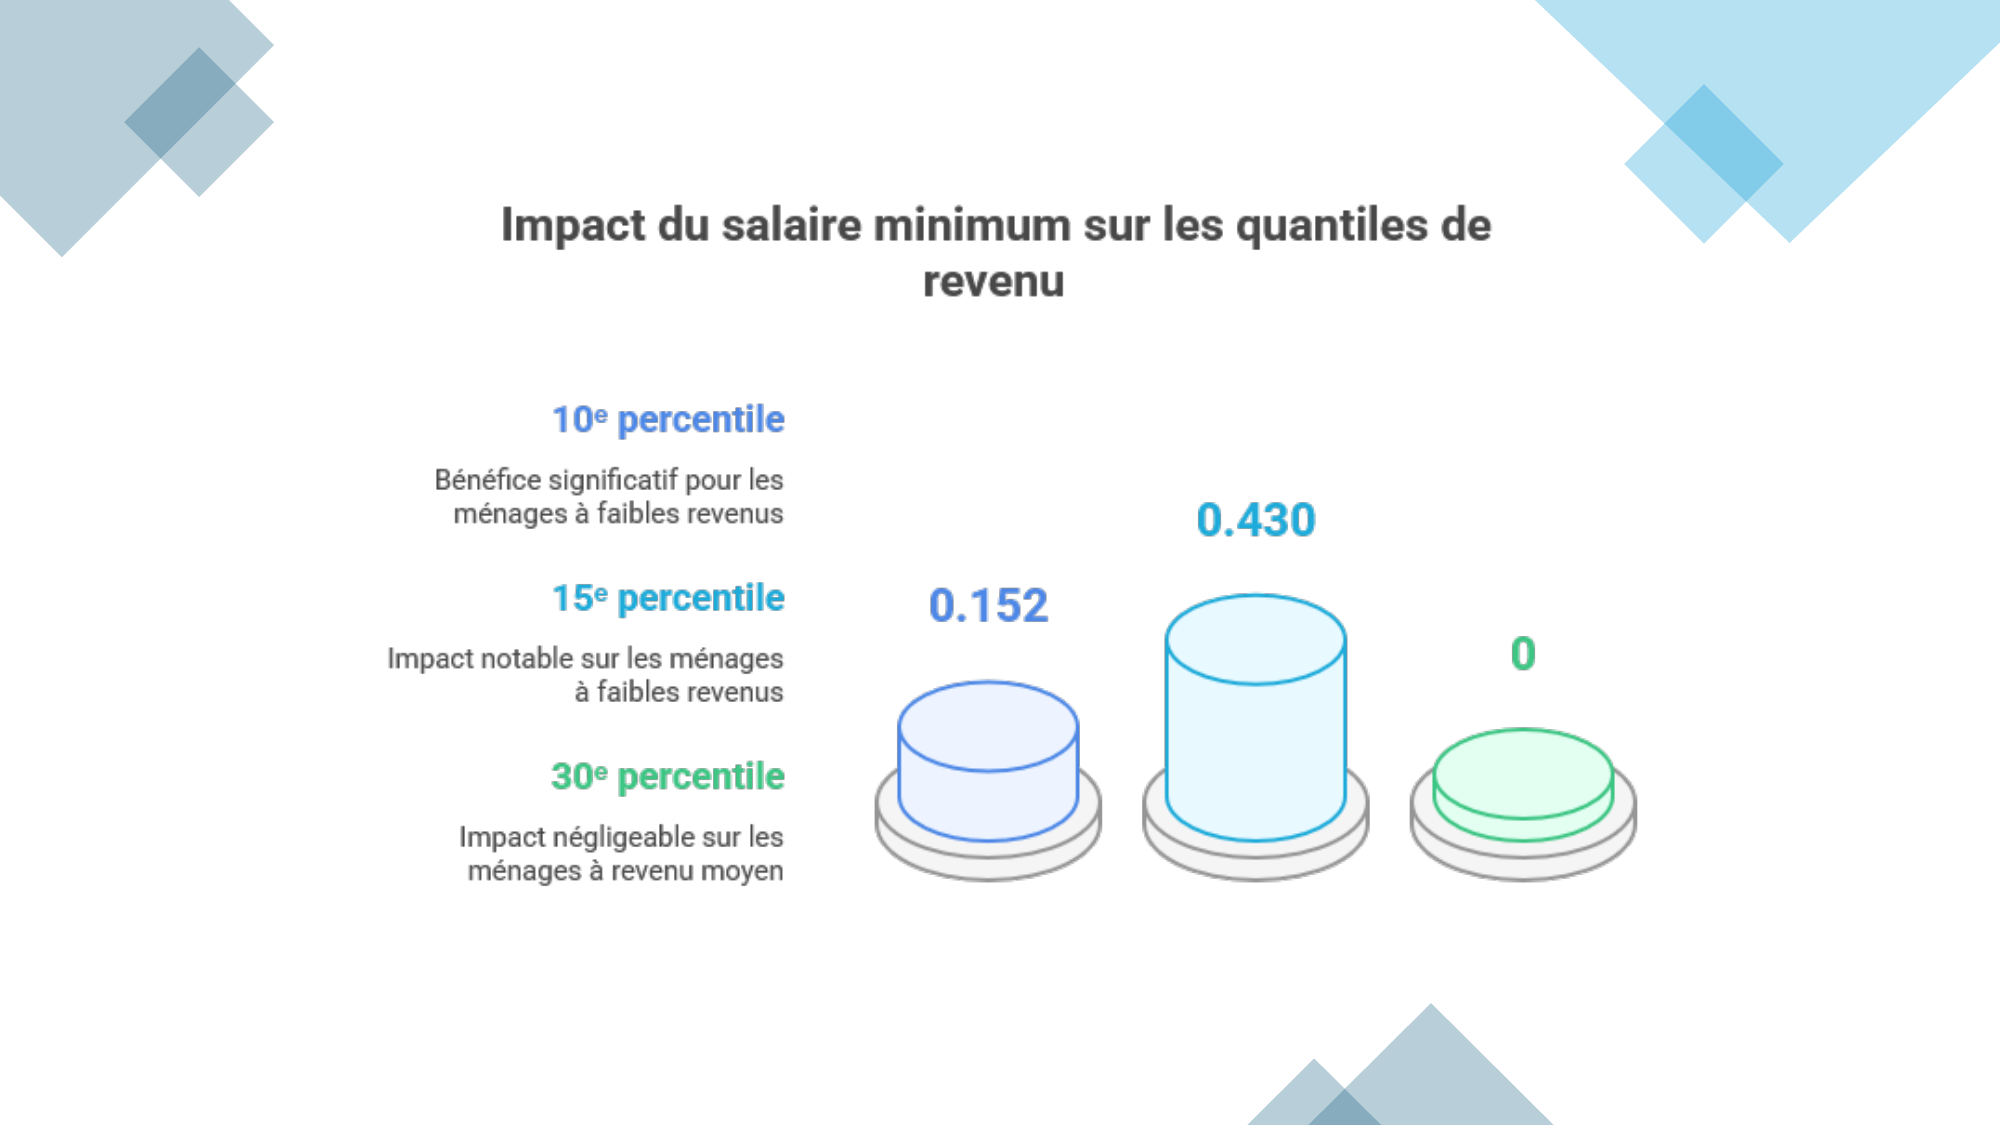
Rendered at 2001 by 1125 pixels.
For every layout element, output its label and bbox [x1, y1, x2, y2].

picture [320, 105, 1680, 1020]
text_box [0, 0, 2000, 1125]
